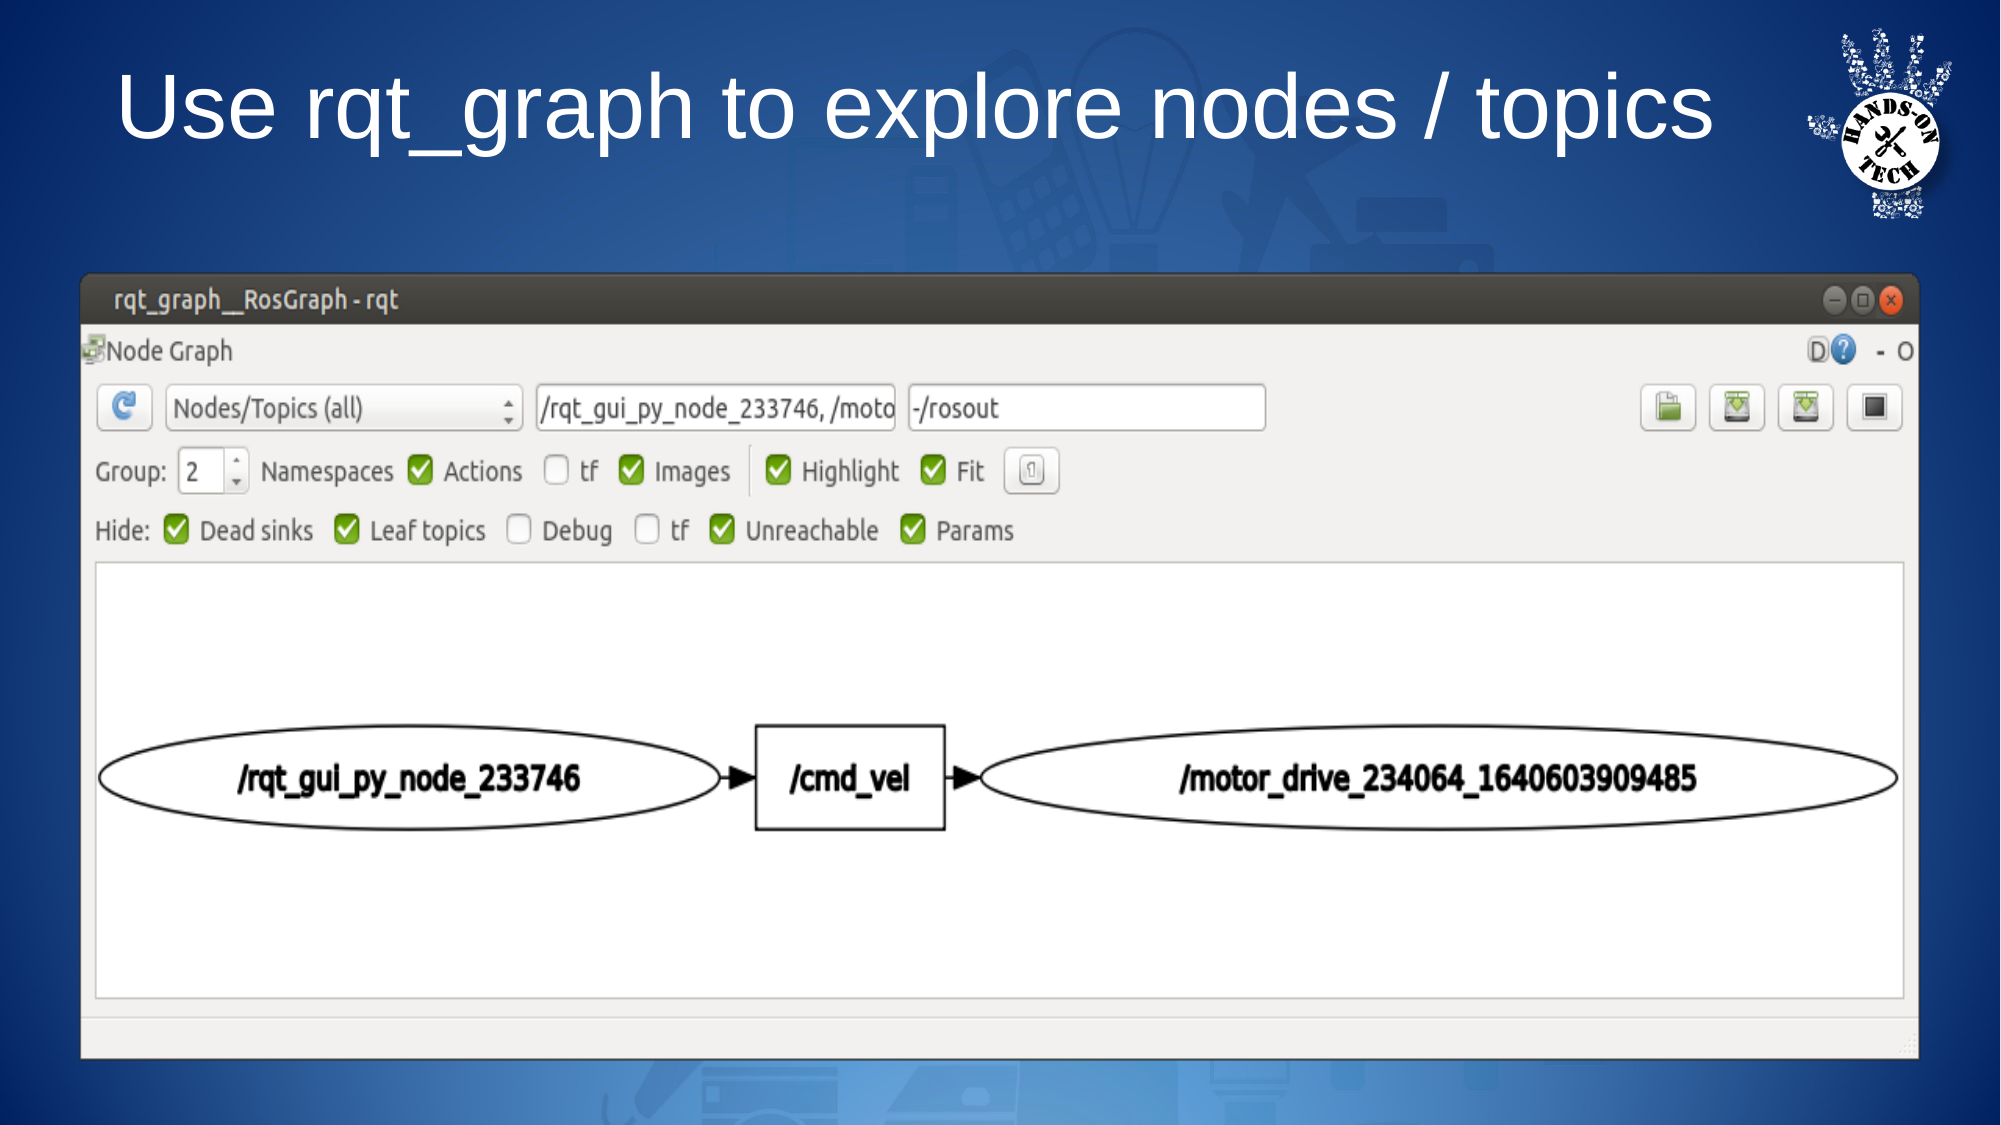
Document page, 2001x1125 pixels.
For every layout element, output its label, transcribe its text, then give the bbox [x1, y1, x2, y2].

picture [0, 0, 2001, 1125]
text_box Use rqt_graph to explore nodes / topics [5, 0, 1828, 218]
